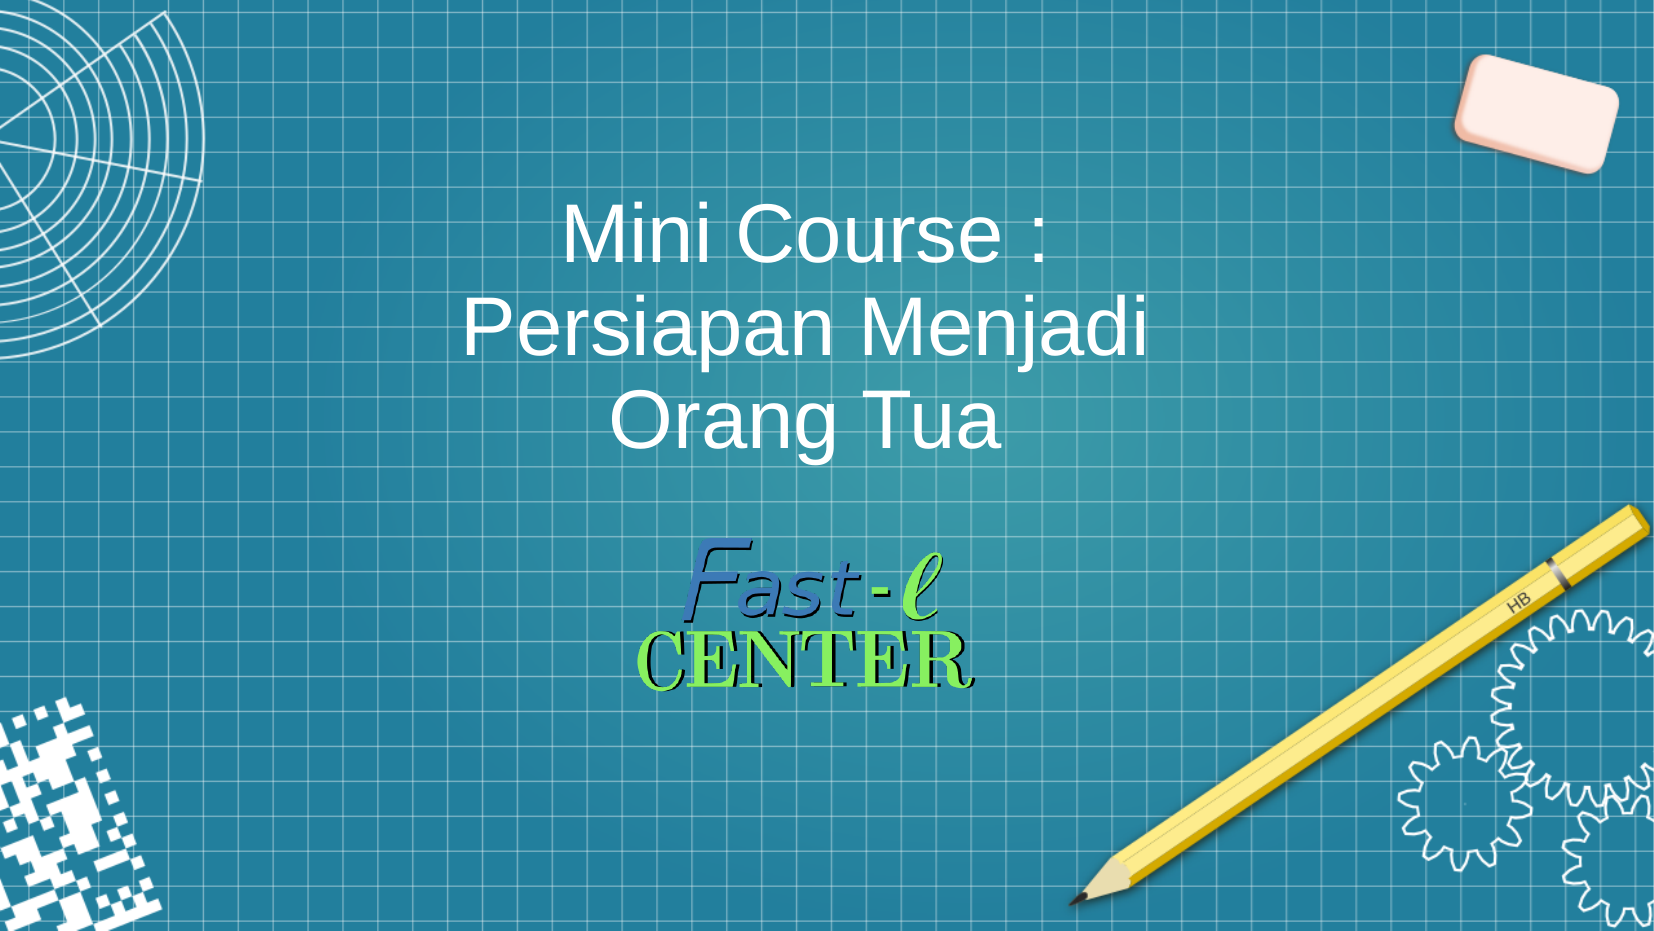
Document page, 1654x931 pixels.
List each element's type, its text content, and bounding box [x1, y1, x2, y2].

title Mini Course : Persiapan Menjadi Orang Tua [171, 187, 1440, 467]
picture [0, 0, 1654, 931]
